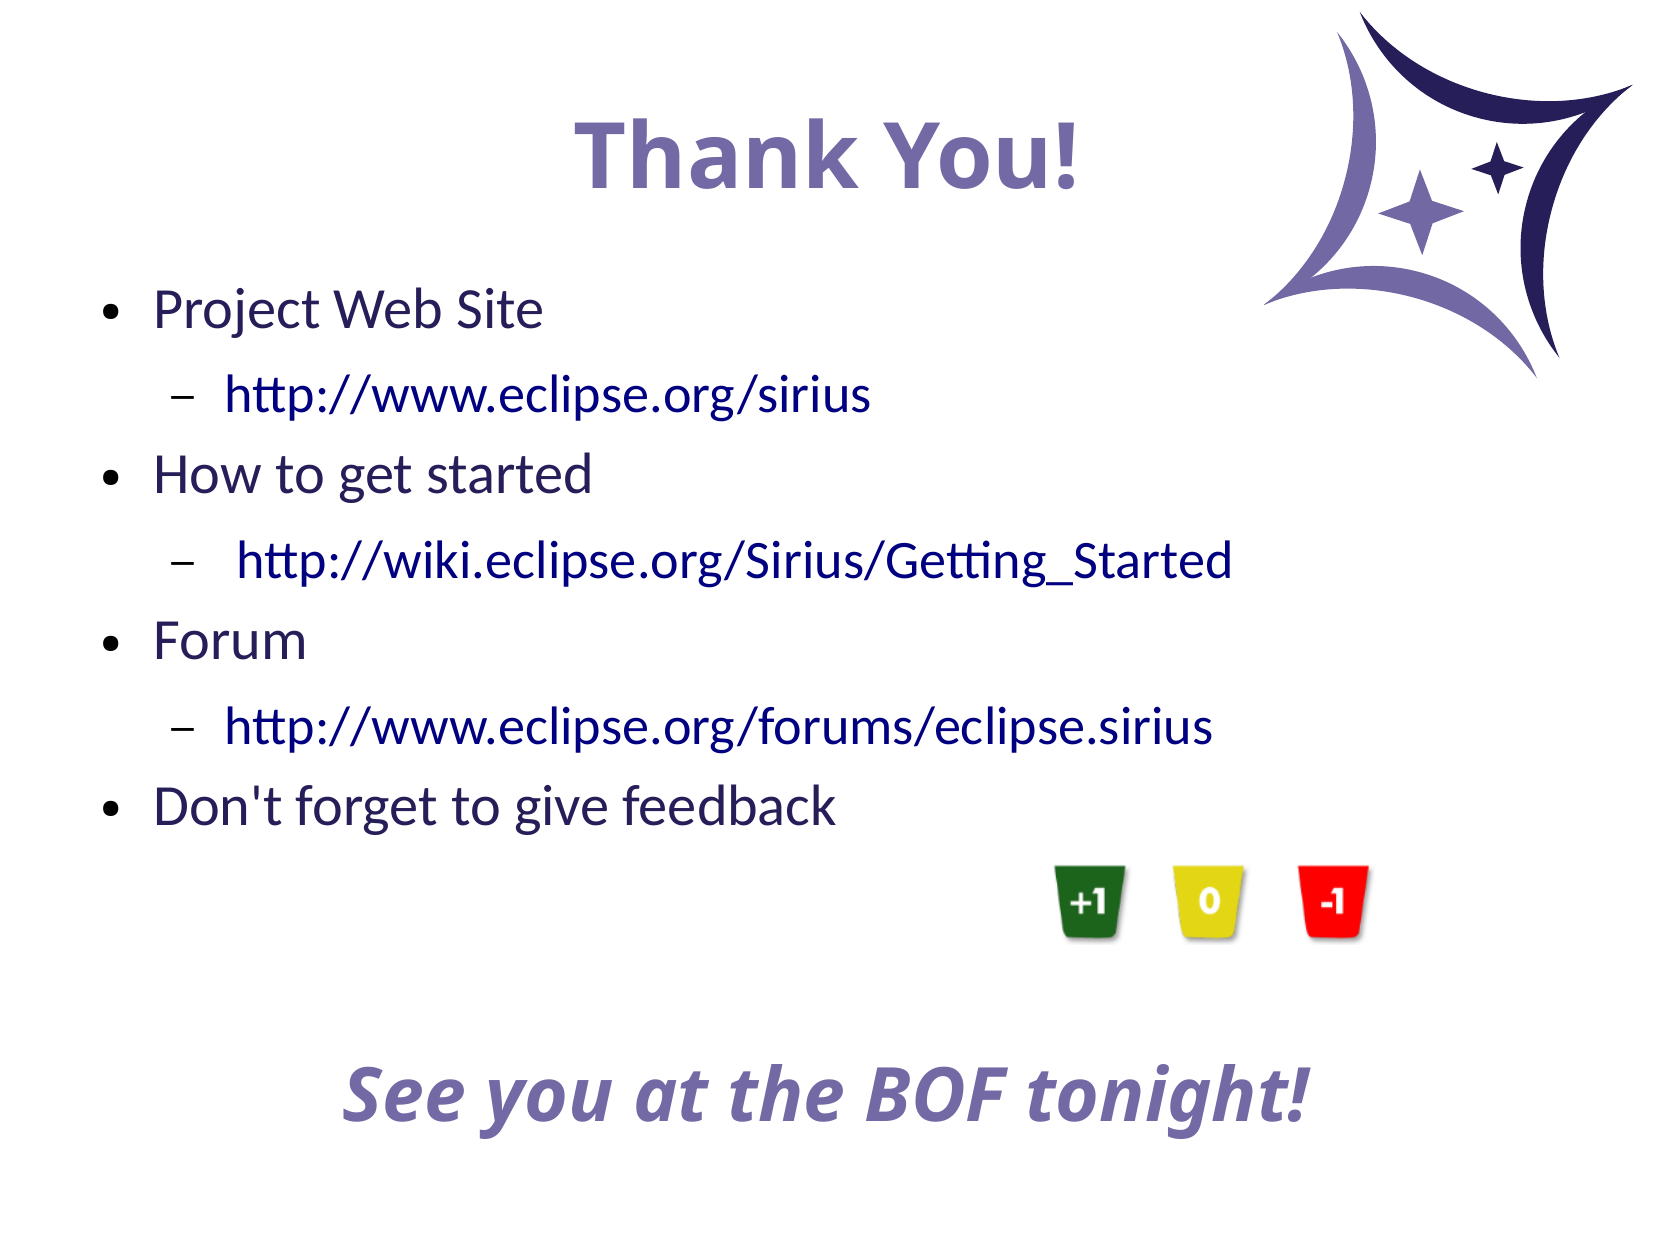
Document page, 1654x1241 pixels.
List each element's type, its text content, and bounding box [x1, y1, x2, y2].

title Thank You! [82, 49, 1263, 257]
picture [1051, 863, 1375, 945]
text_box See you at the BOF tonight! [328, 1033, 1326, 1143]
picture [1263, 11, 1633, 378]
list Project Web Site http://www.eclipse.org/sirius How to get started http://wiki.eclipse.org/Sirius/Getting_Started Forum http://www.eclipse.org/forums/eclipse.sirius Don't forget to give feedback [82, 284, 1571, 1004]
